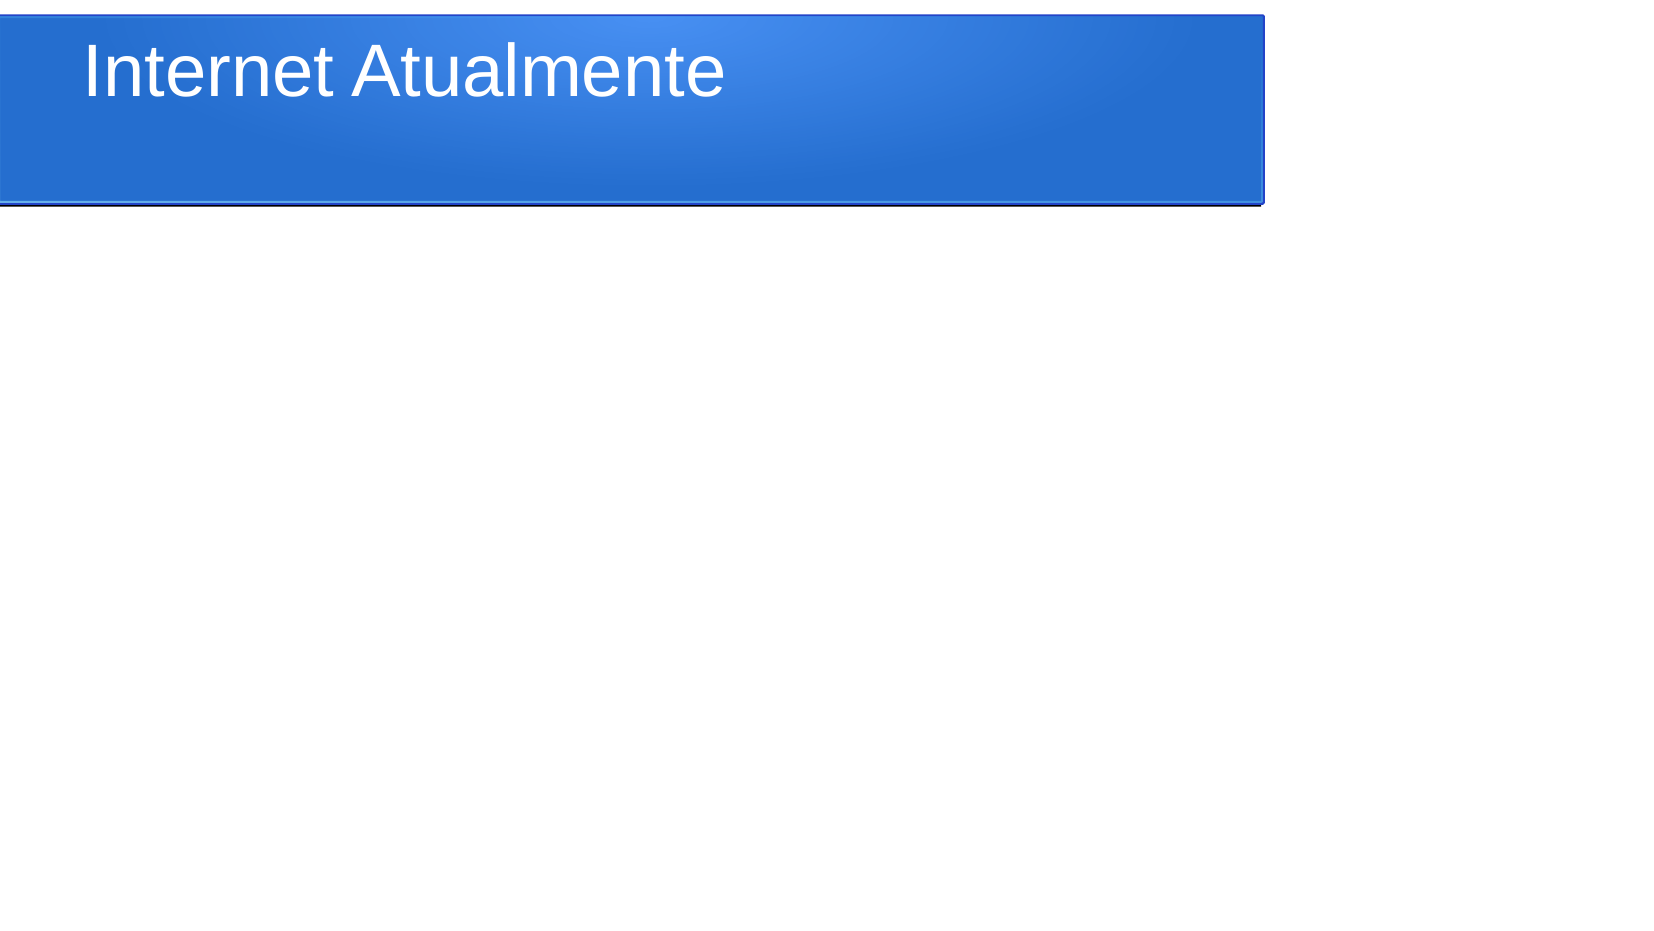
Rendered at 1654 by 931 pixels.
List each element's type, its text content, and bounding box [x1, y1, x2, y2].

title Internet Atualmente [82, 29, 1235, 196]
